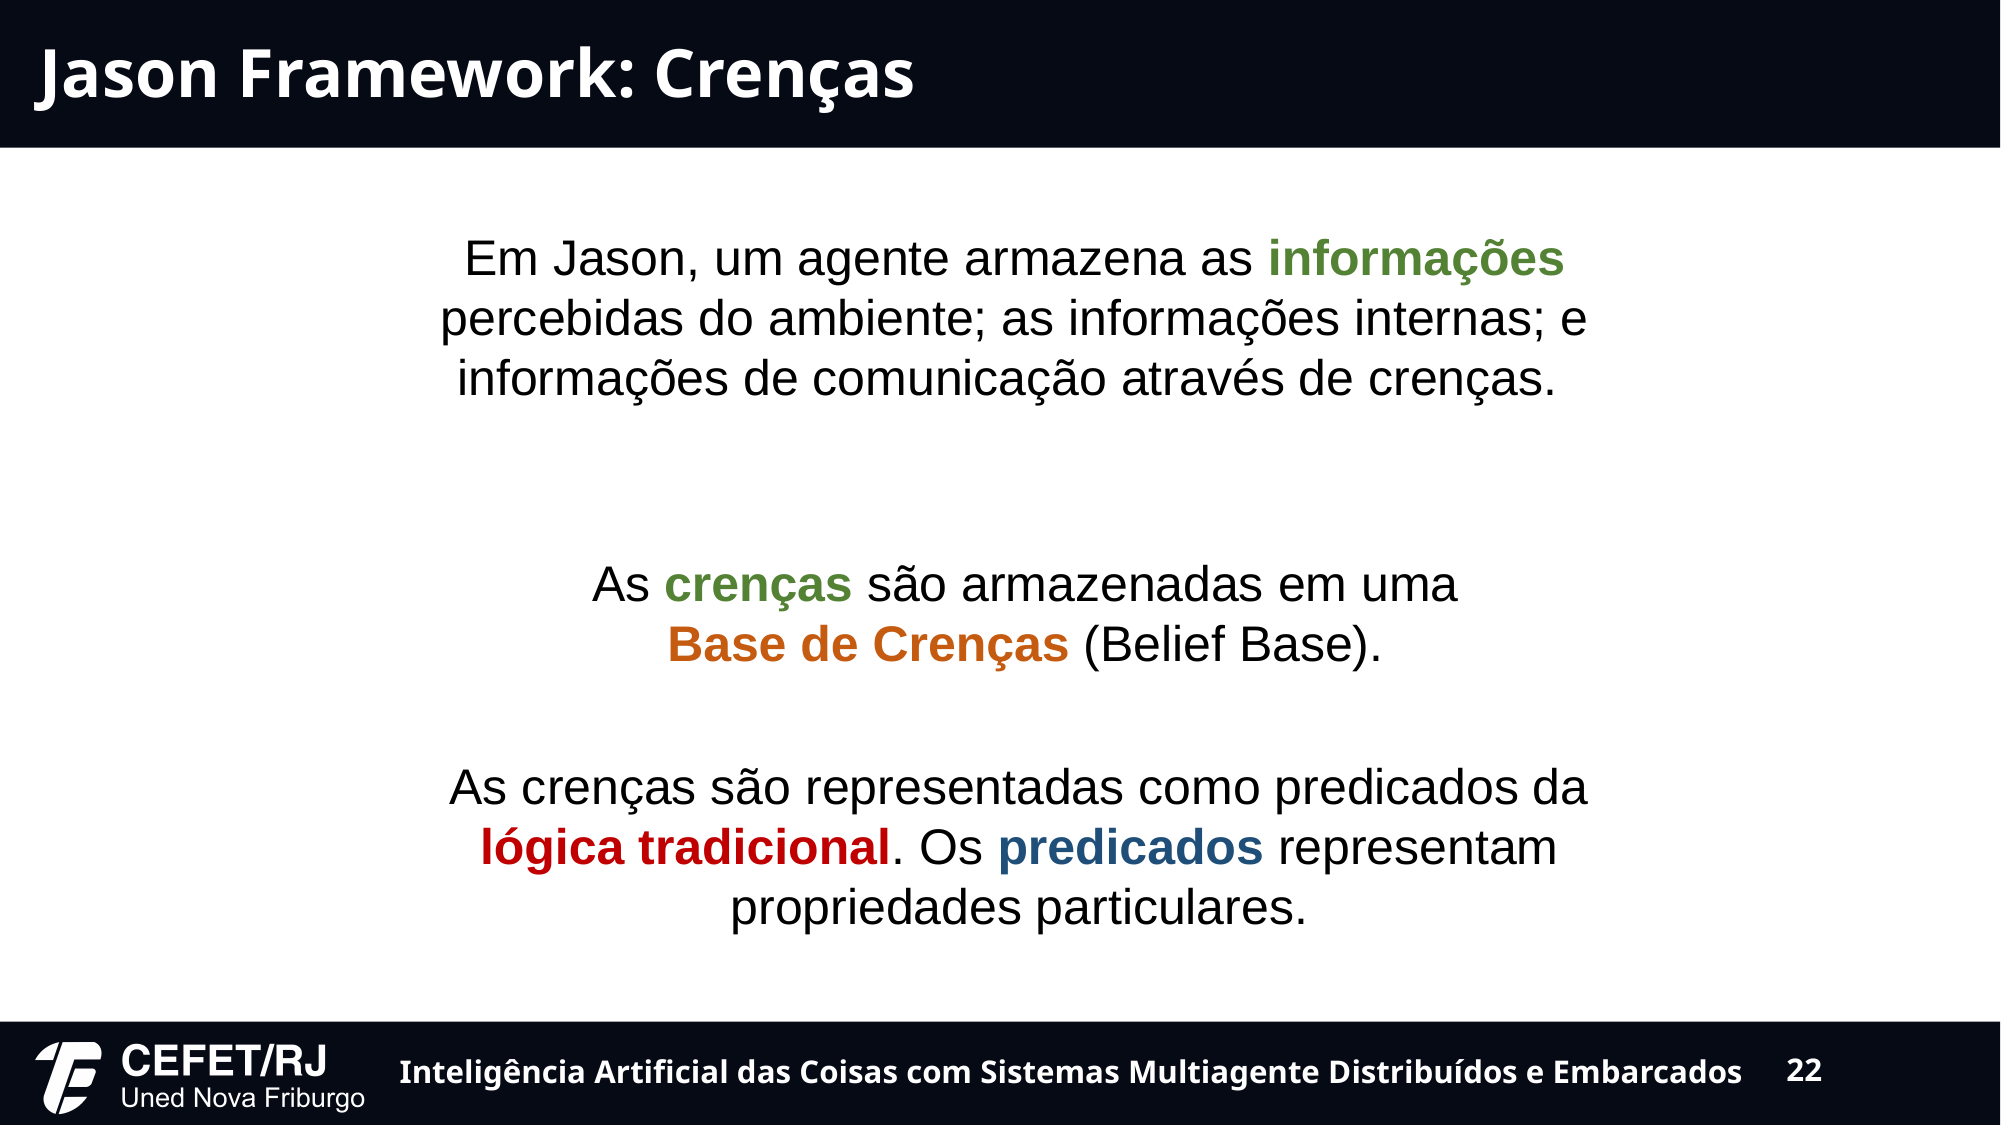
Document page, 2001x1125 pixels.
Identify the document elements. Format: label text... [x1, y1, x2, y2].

text_box Em Jason, um agente armazena as informações percebidas do ambiente; as informações internas; e informações de comunicação através de crenças. [373, 217, 1657, 413]
text_box As crenças são armazenadas em uma Base de Crenças (Belief Base). [555, 544, 1496, 680]
text_box Jason Framework: Crenças [25, 23, 1999, 119]
picture [0, 1001, 398, 1125]
text_box As crenças são representadas como predicados da lógica tradicional. Os predicados representam propriedades particulares. [383, 747, 1655, 943]
